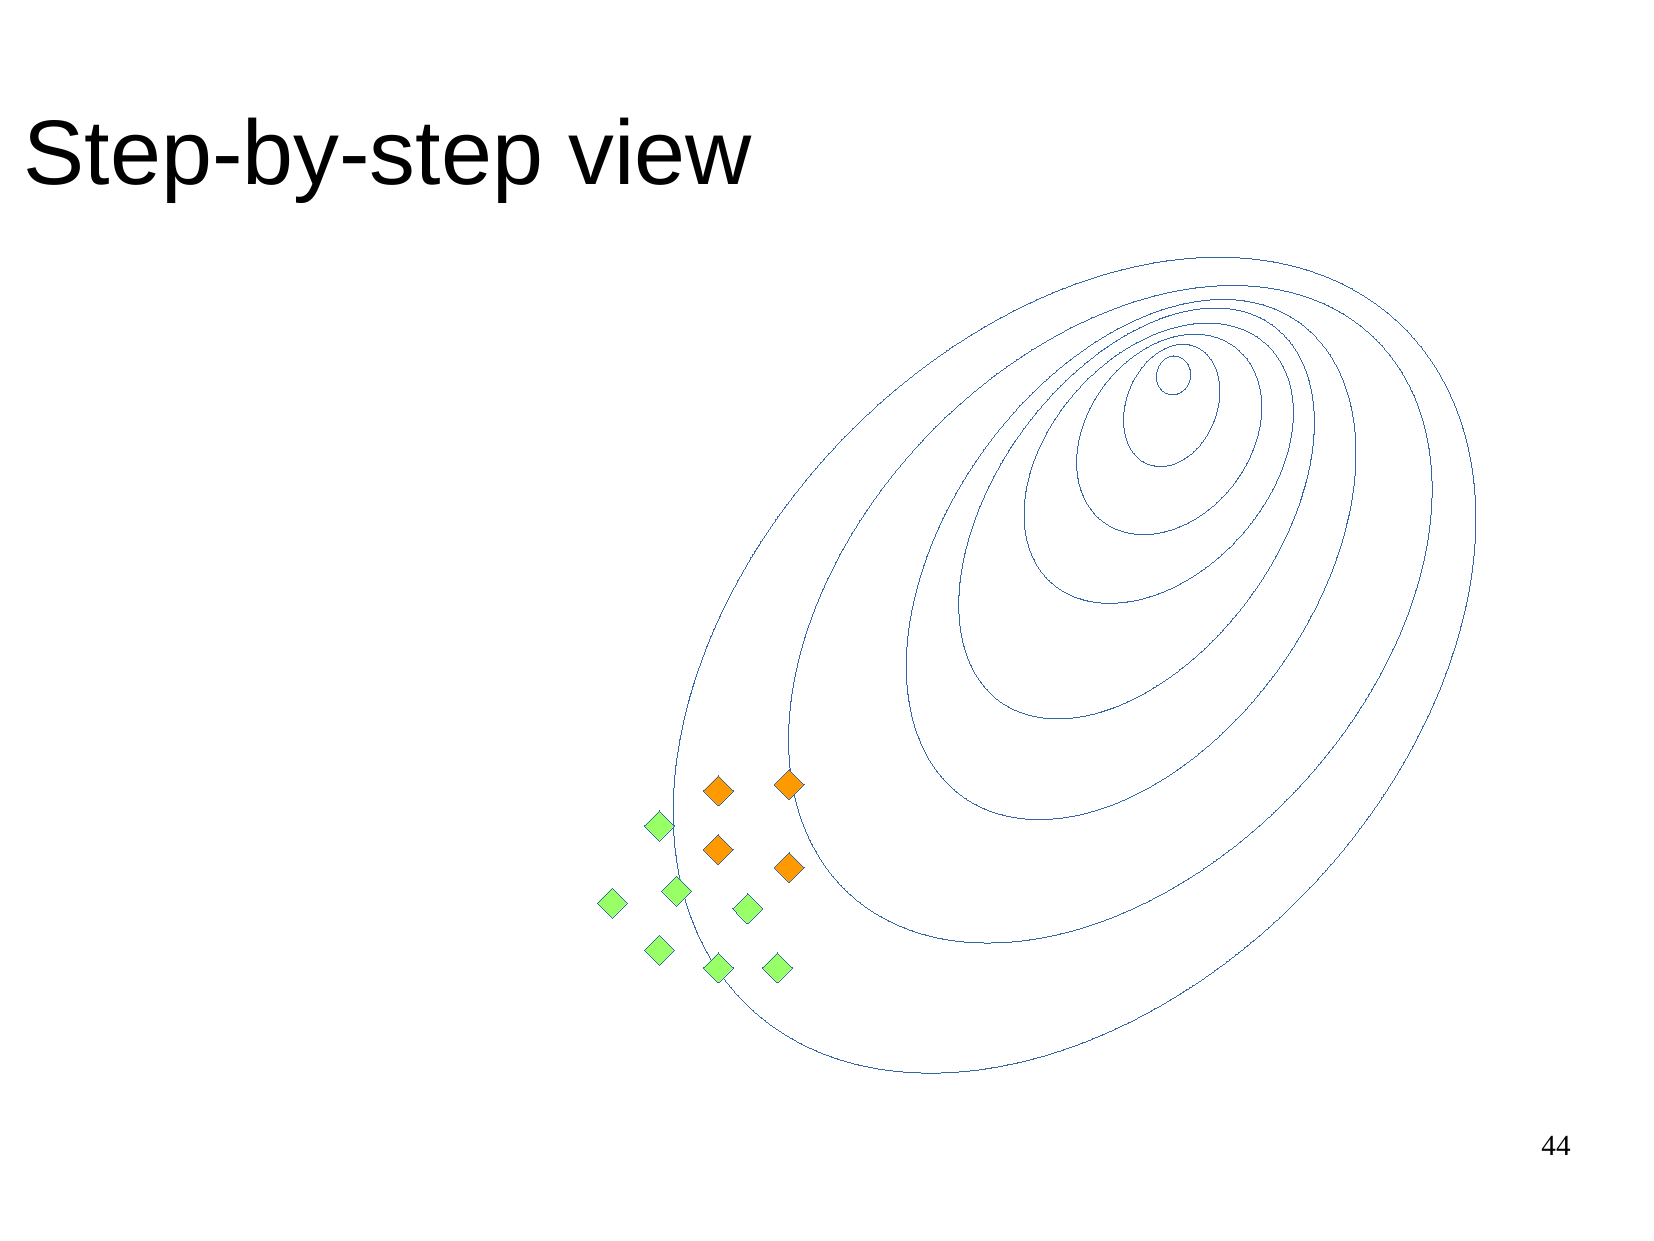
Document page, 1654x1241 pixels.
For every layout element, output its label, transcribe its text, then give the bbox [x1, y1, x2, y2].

text_box [644, 935, 675, 966]
text_box [644, 257, 1476, 1074]
text_box [597, 888, 628, 919]
title Step-by-step view [23, 49, 1512, 257]
